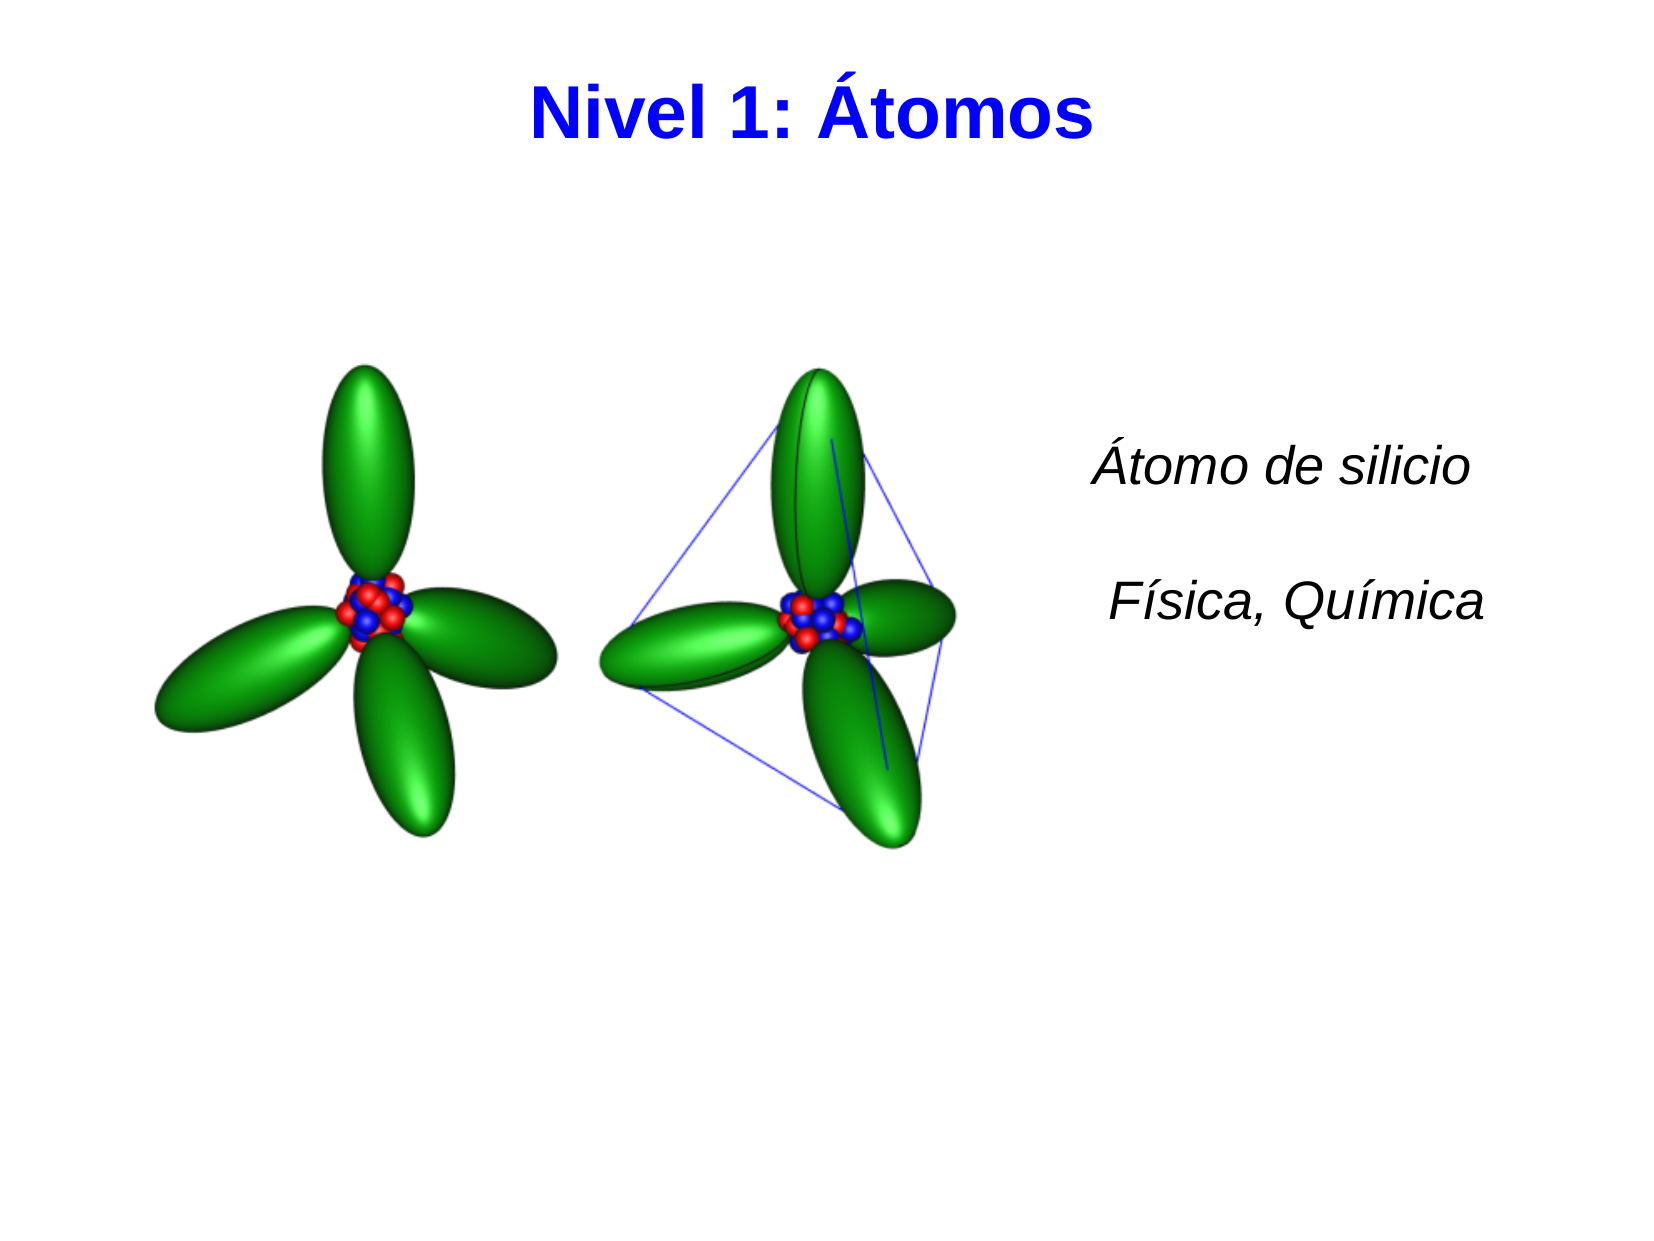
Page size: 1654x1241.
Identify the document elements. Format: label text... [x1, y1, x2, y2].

text_box Nivel 1: Átomos [64, 59, 1561, 166]
text_box Física, Química [1035, 566, 1561, 635]
picture [135, 344, 984, 875]
text_box Átomo de silicio [1020, 431, 1546, 500]
